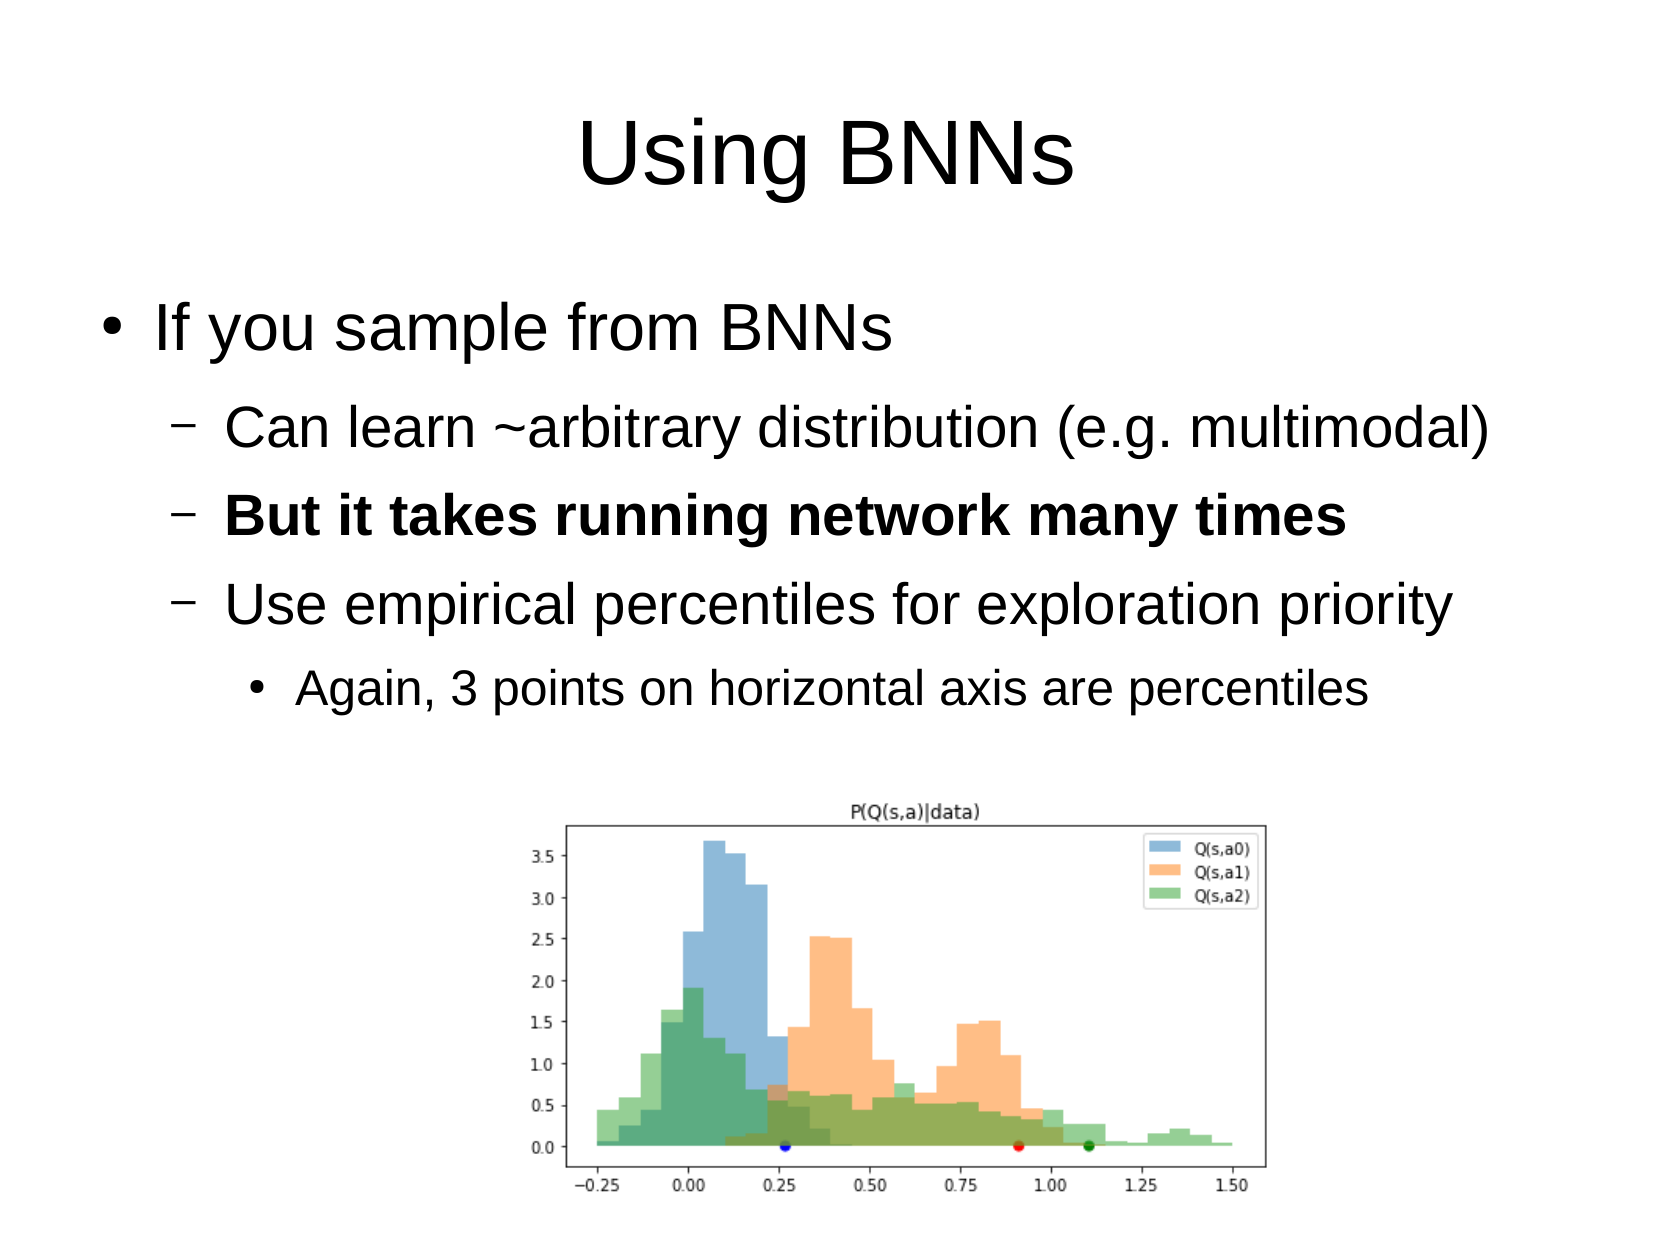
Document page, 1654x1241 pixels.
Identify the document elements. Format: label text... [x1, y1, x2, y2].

list If you sample from BNNs Can learn ~arbitrary distribution (e.g. multimodal) But it takes running network many times Use empirical percentiles for exploration priority Again, 3 points on horizontal axis are percentiles [82, 290, 1571, 1010]
title Using BNNs [82, 49, 1571, 257]
picture [519, 791, 1281, 1205]
